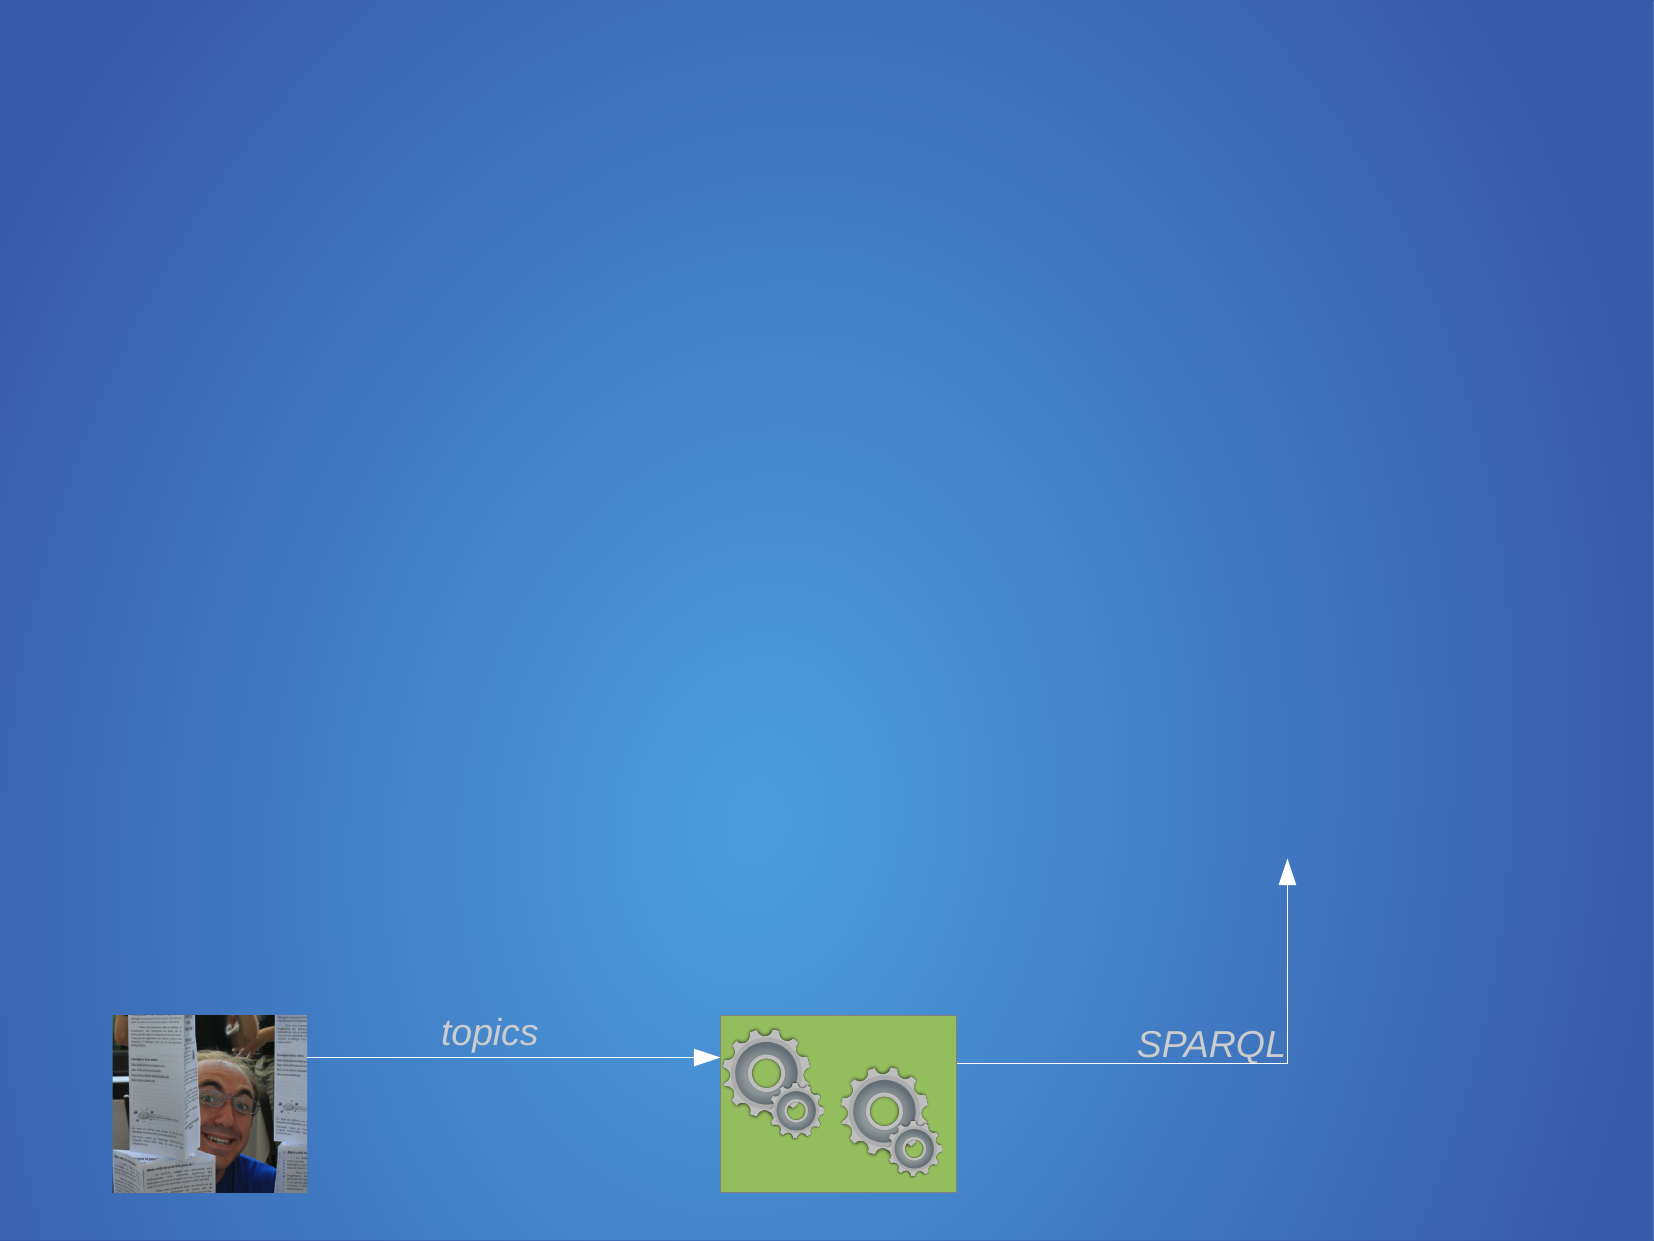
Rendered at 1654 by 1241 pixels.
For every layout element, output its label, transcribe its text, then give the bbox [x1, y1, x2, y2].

text_box topics [426, 1003, 579, 1061]
text_box SPARQL [1122, 1015, 1287, 1063]
picture [0, 0, 1654, 1241]
text_box SPARQL [1122, 1015, 1306, 1073]
text_box [720, 1015, 957, 1193]
